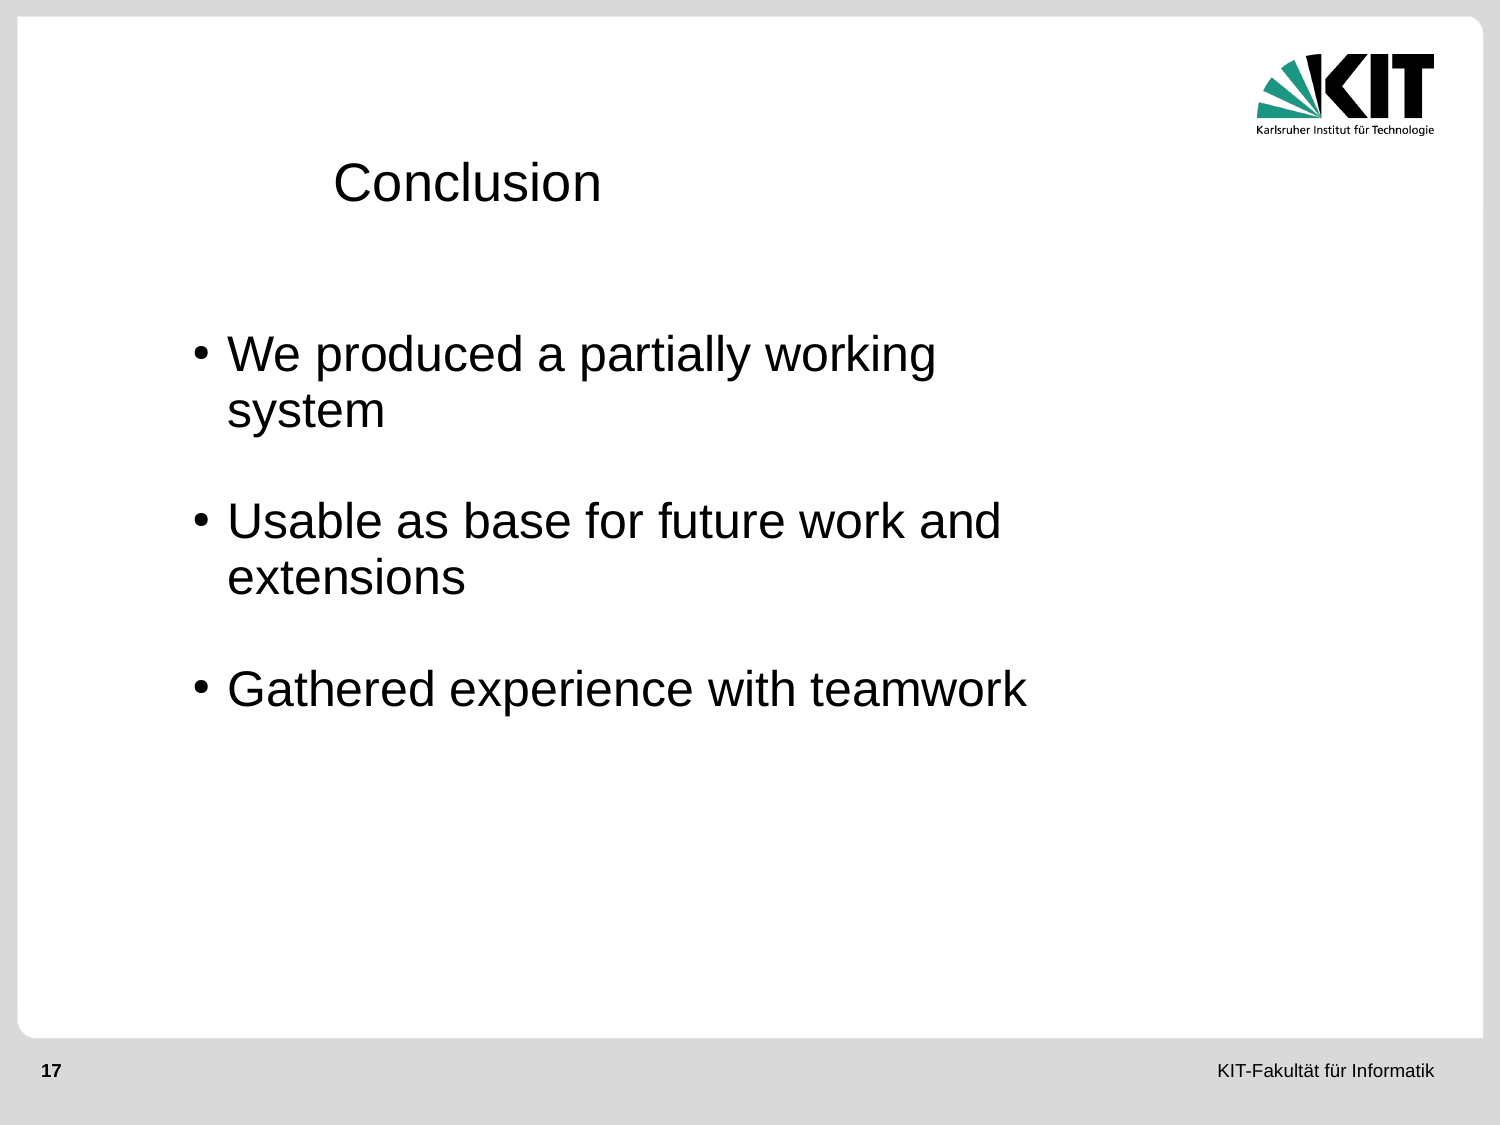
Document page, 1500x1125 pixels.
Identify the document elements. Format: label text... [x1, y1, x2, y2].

text_box We produced a partially working system Usable as base for future work and extensions Gathered experience with teamwork [177, 318, 1099, 892]
text_box Conclusion [318, 145, 1158, 237]
picture [0, 0, 1500, 1125]
